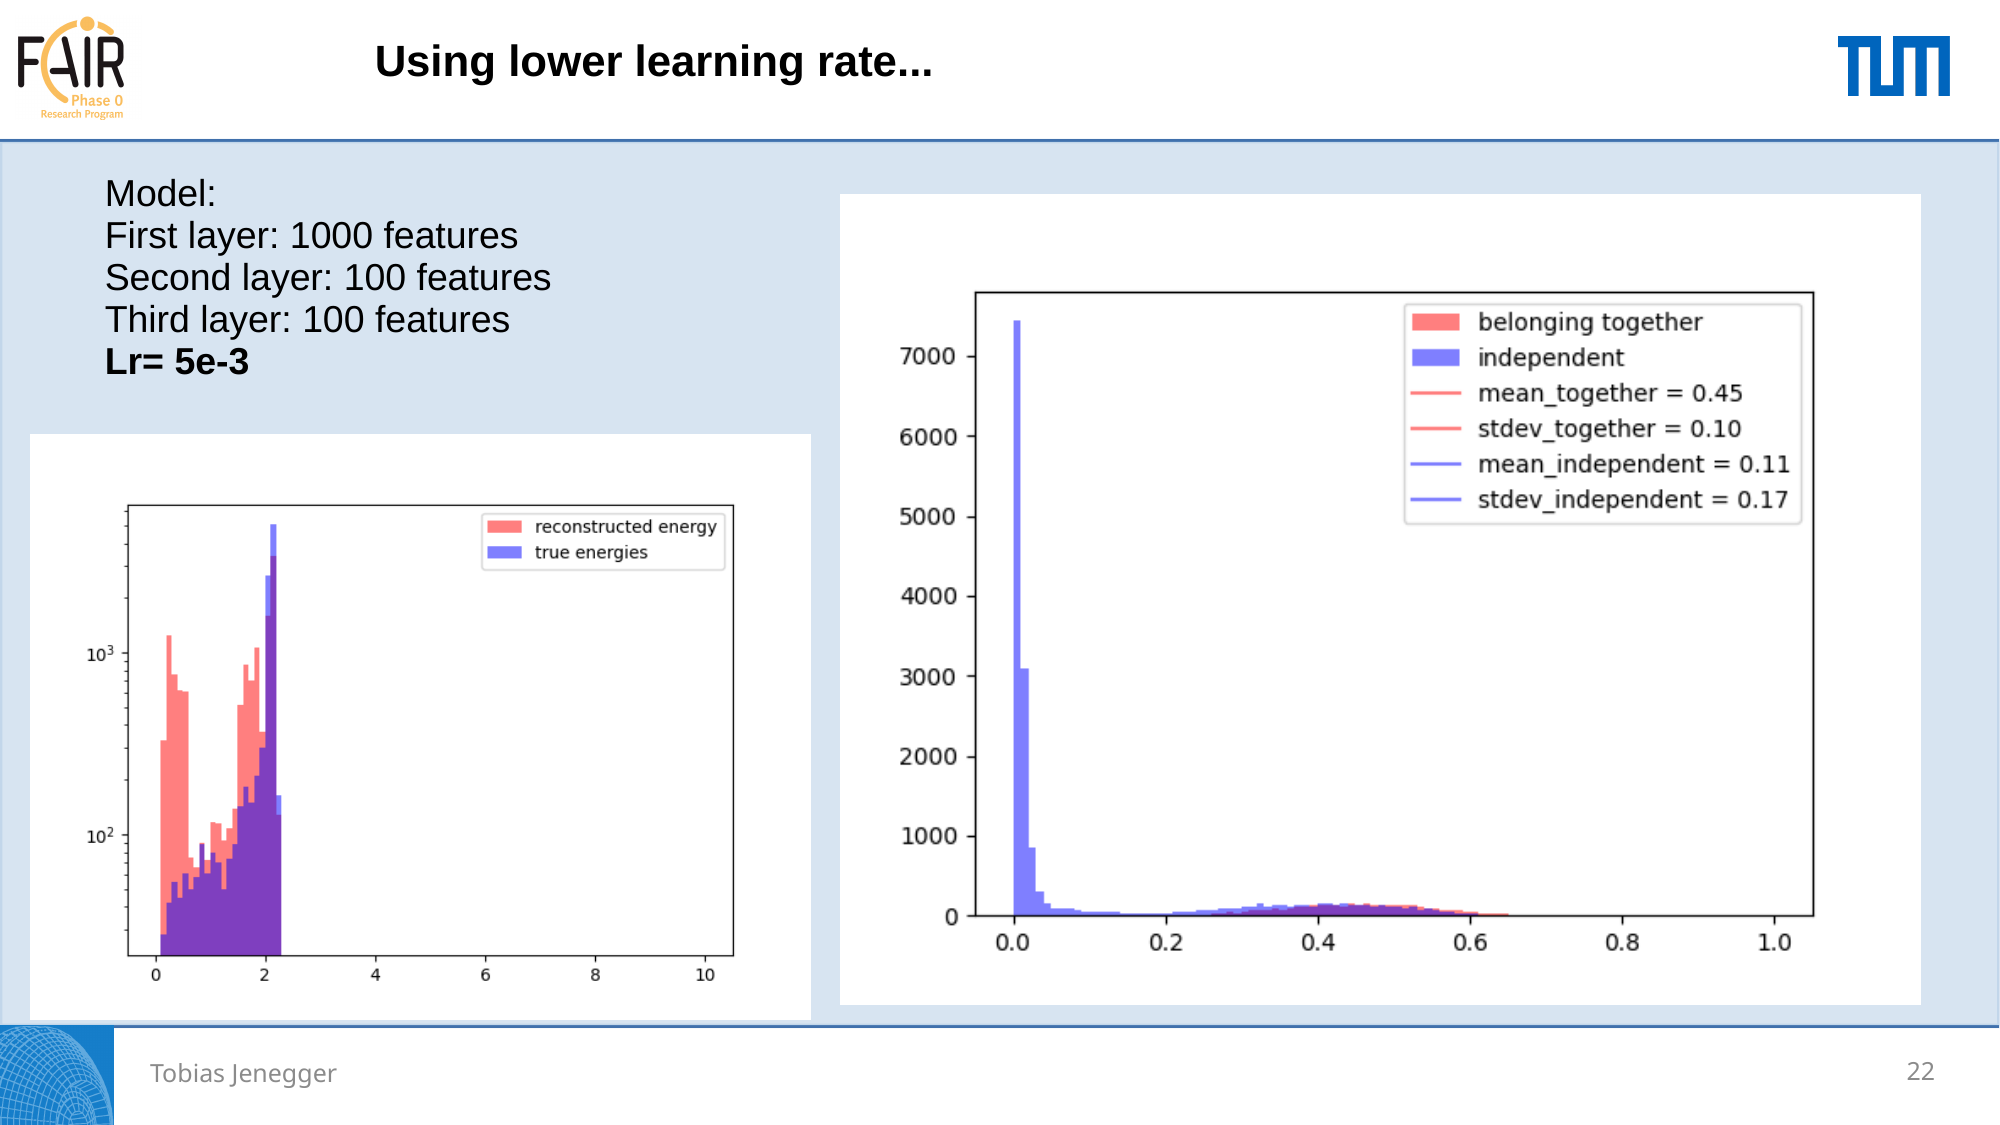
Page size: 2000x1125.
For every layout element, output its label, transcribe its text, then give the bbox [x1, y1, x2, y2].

picture [30, 434, 811, 1021]
picture [15, 15, 142, 120]
picture [0, 1025, 114, 1125]
text_box Using lower learning rate... [360, 29, 1636, 94]
picture [1838, 36, 1950, 96]
text_box Model: First layer: 1000 features Second layer: 100 features Third layer: 100 features Lr= 5e-3 [90, 164, 586, 390]
picture [840, 194, 1921, 1005]
